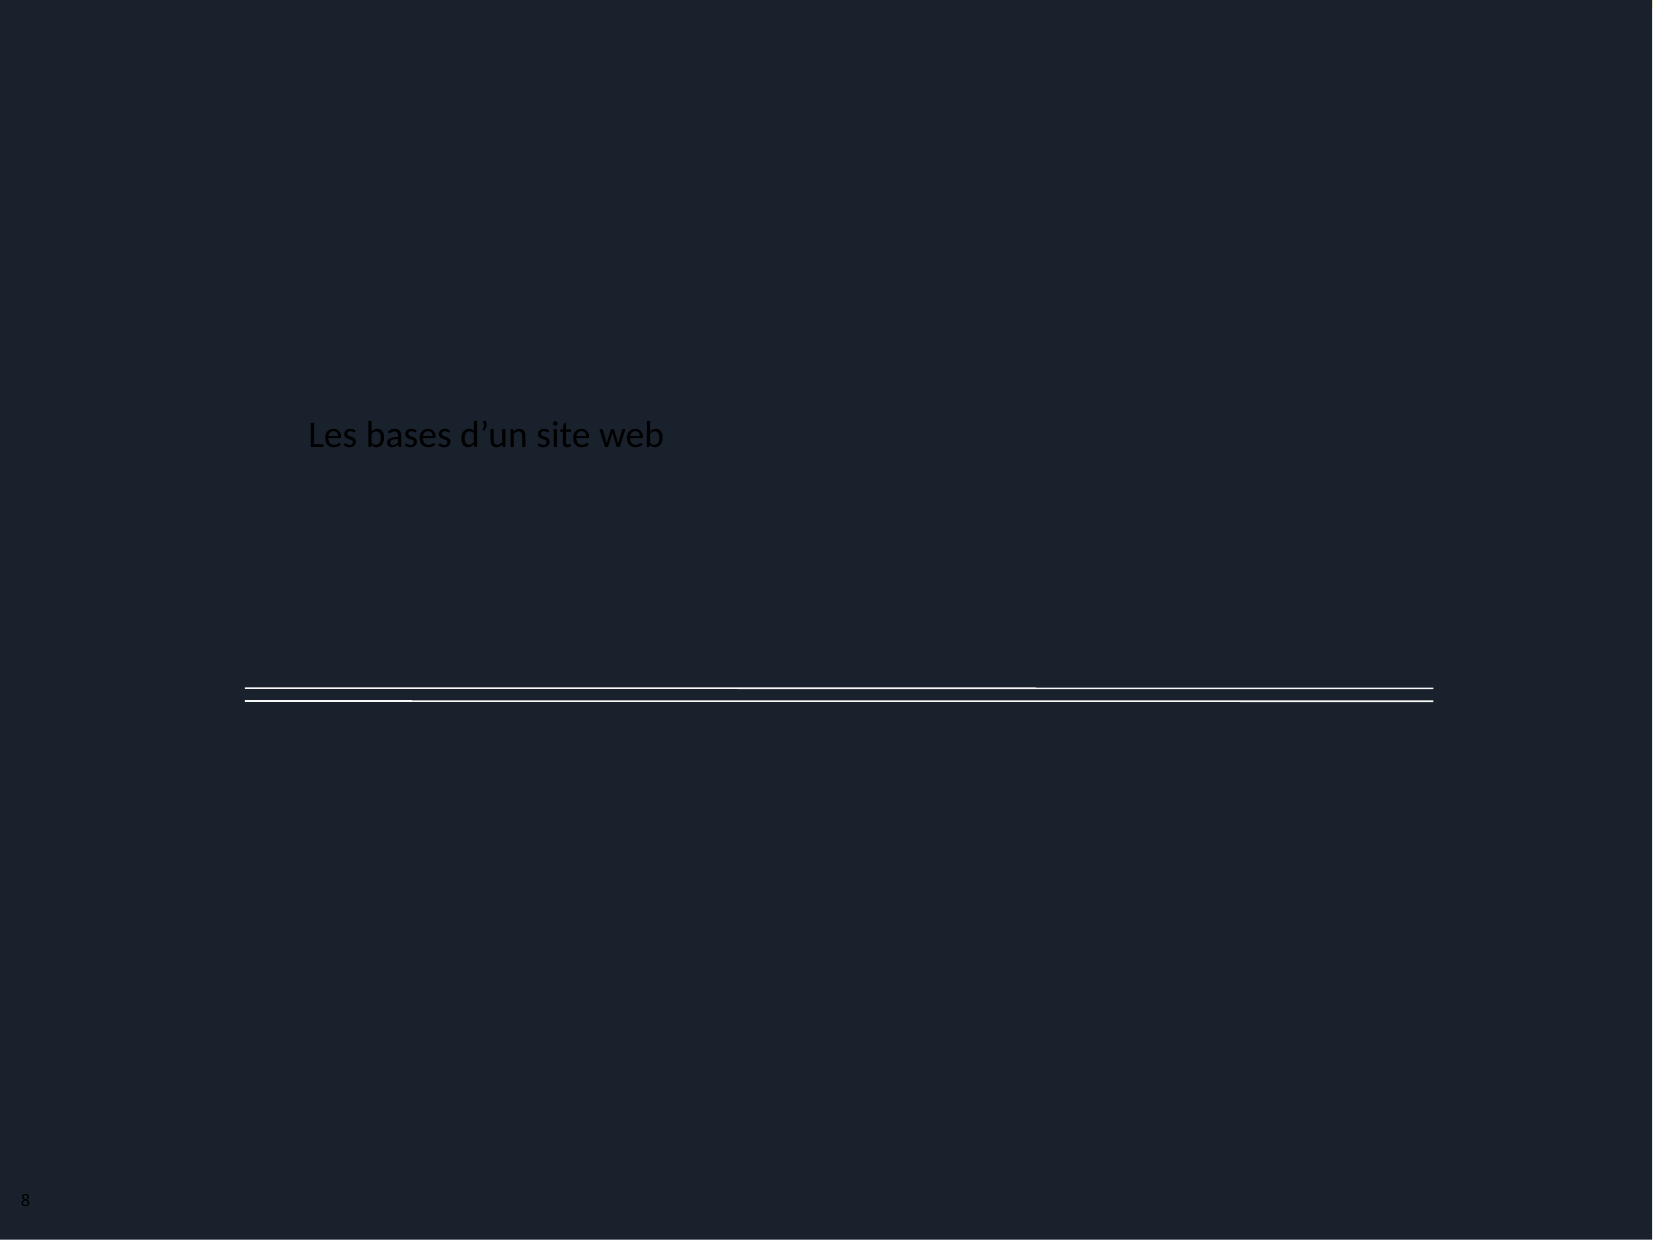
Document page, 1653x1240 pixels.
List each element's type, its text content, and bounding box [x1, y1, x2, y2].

title Les bases d’un site web [306, 408, 1361, 618]
text_box <numéro> [14, 1189, 46, 1213]
text_box [0, 0, 1653, 1240]
